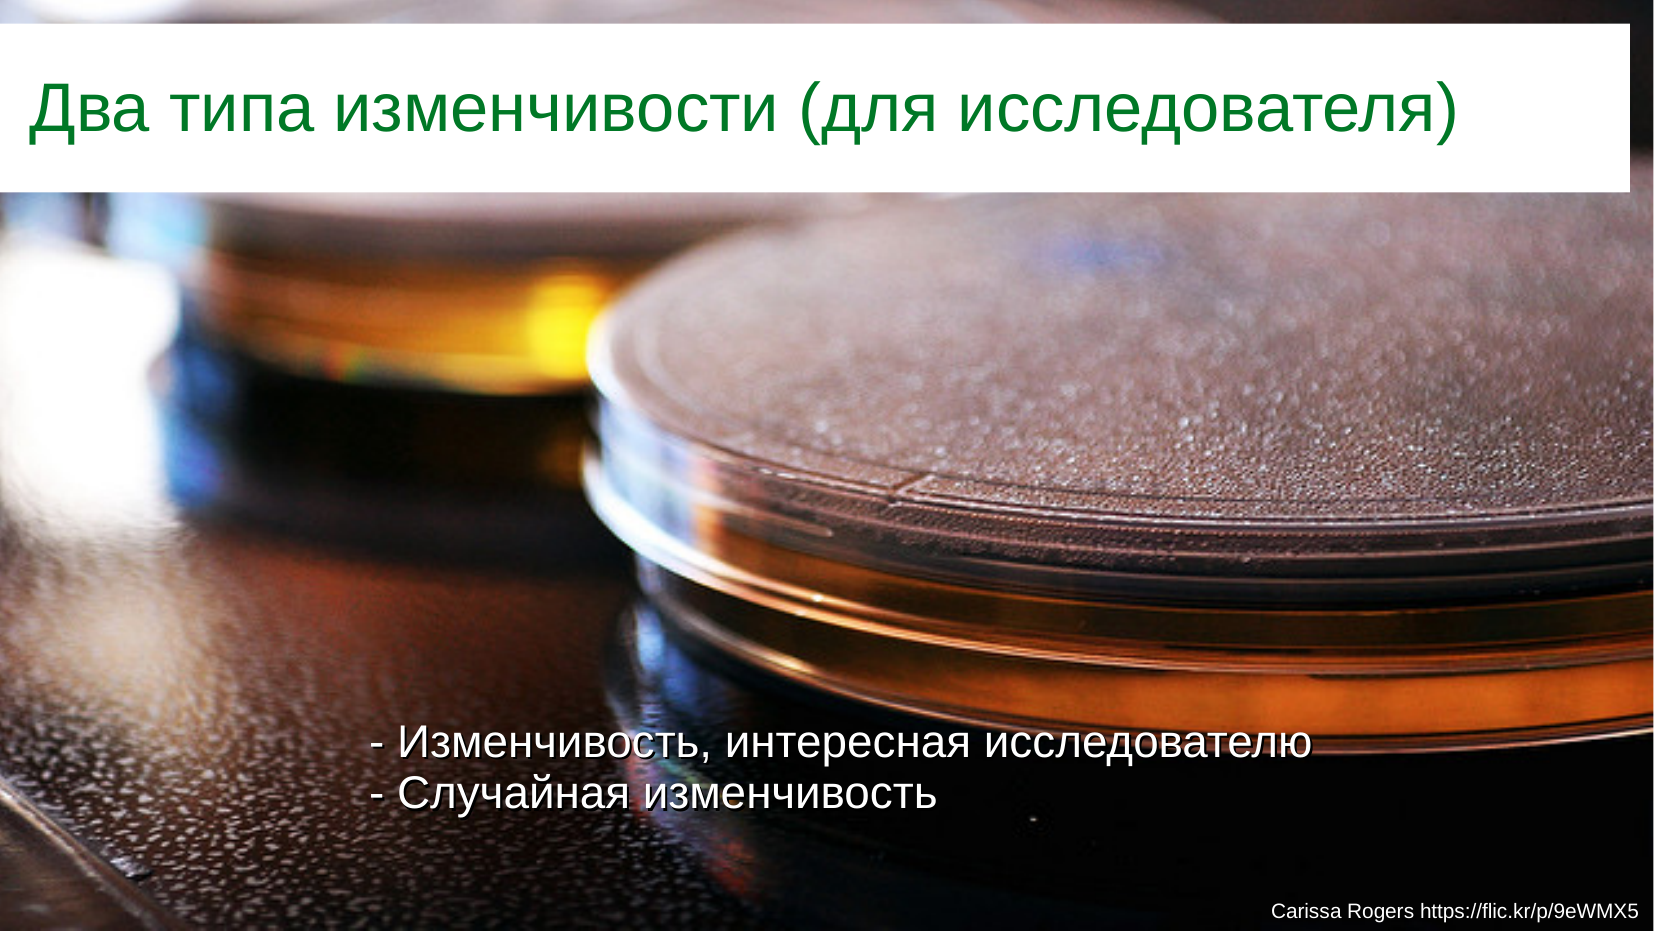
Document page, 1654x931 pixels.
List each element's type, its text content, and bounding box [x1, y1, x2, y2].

title Два типа изменчивости (для исследователя) [0, 23, 1630, 193]
picture [0, 0, 1654, 931]
text_box - Изменчивость, интересная исследователю - Случайная изменчивость [354, 708, 1565, 839]
text_box Carissa Rogers https://flic.kr/p/9eWMX5 [959, 892, 1654, 931]
